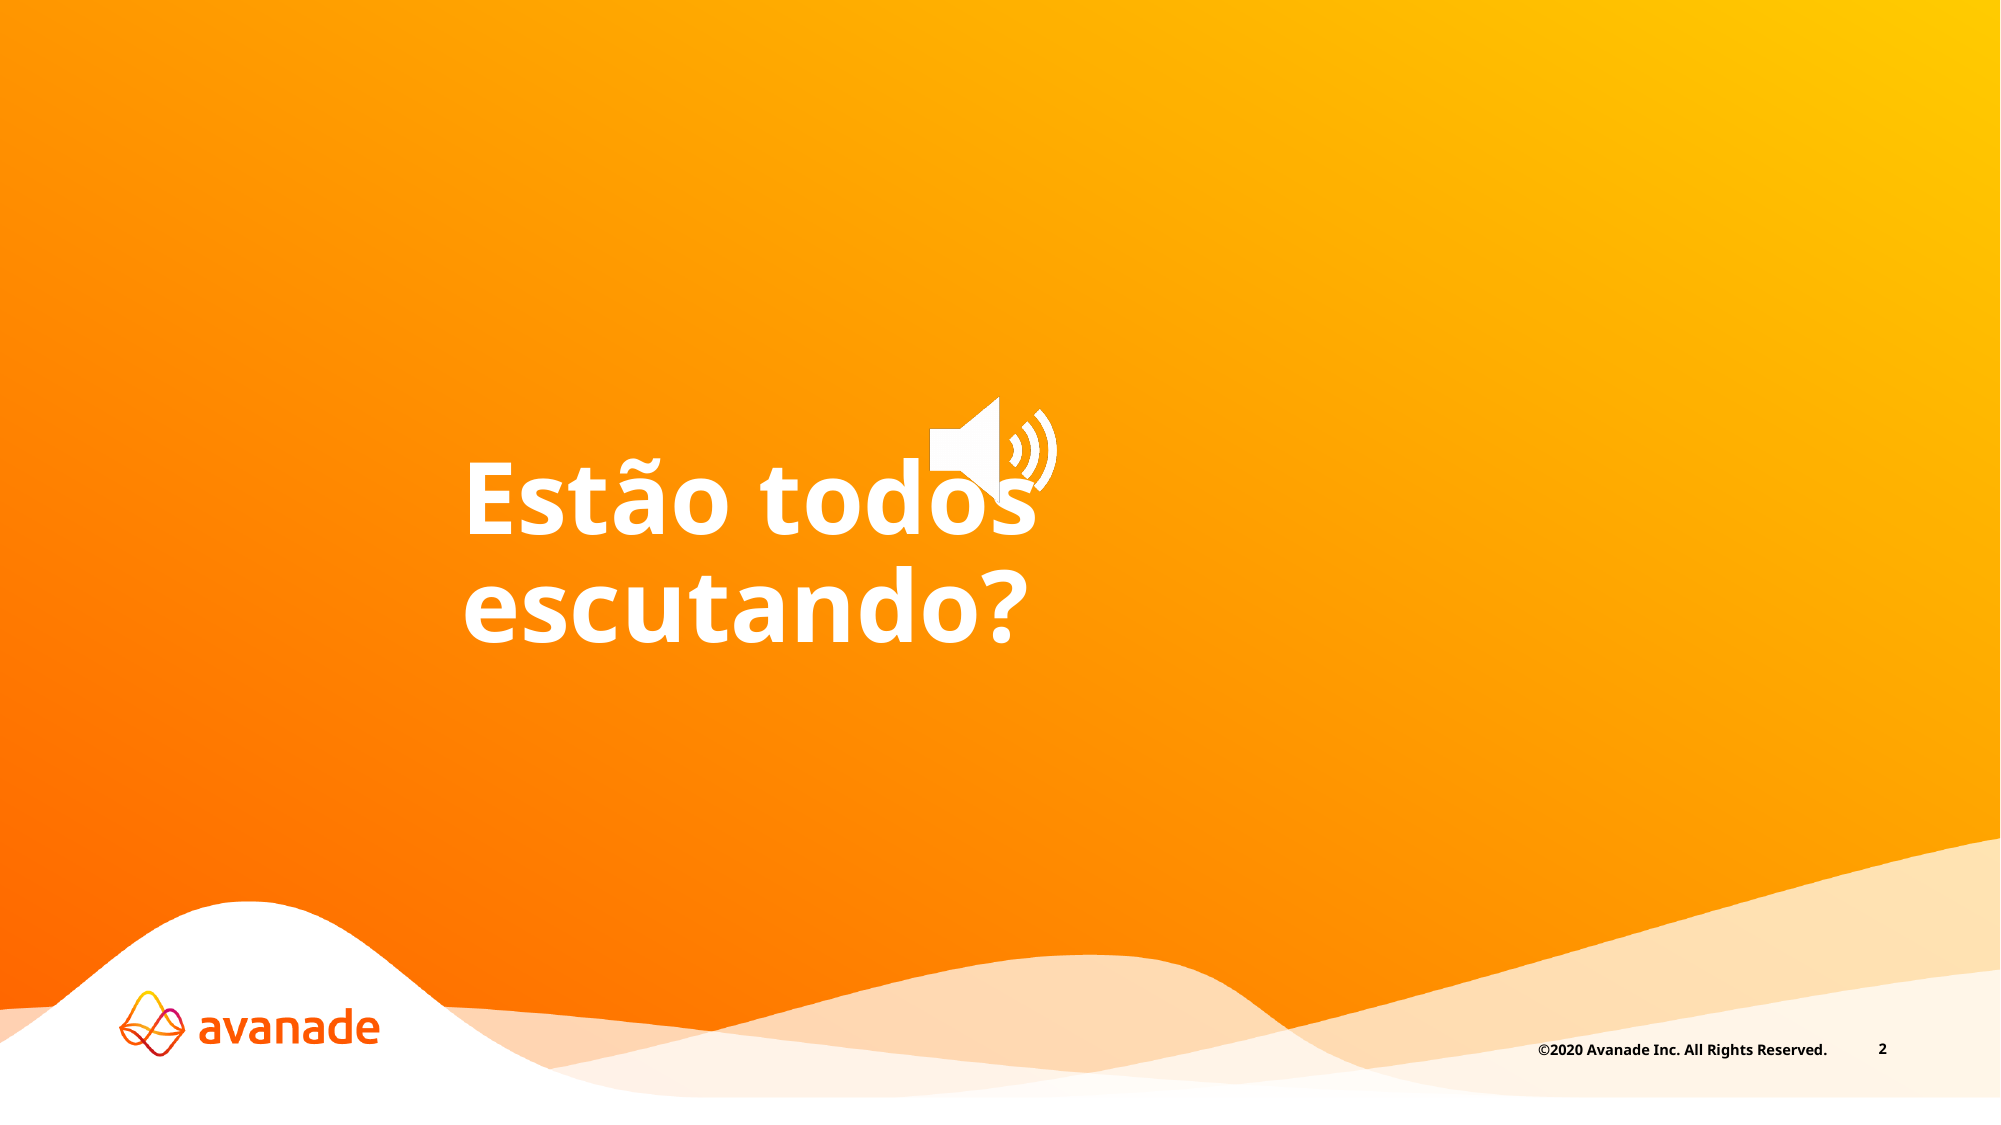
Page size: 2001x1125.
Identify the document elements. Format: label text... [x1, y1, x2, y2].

list Estão todos escutando? [446, 562, 1554, 672]
picture [0, 0, 2001, 1125]
